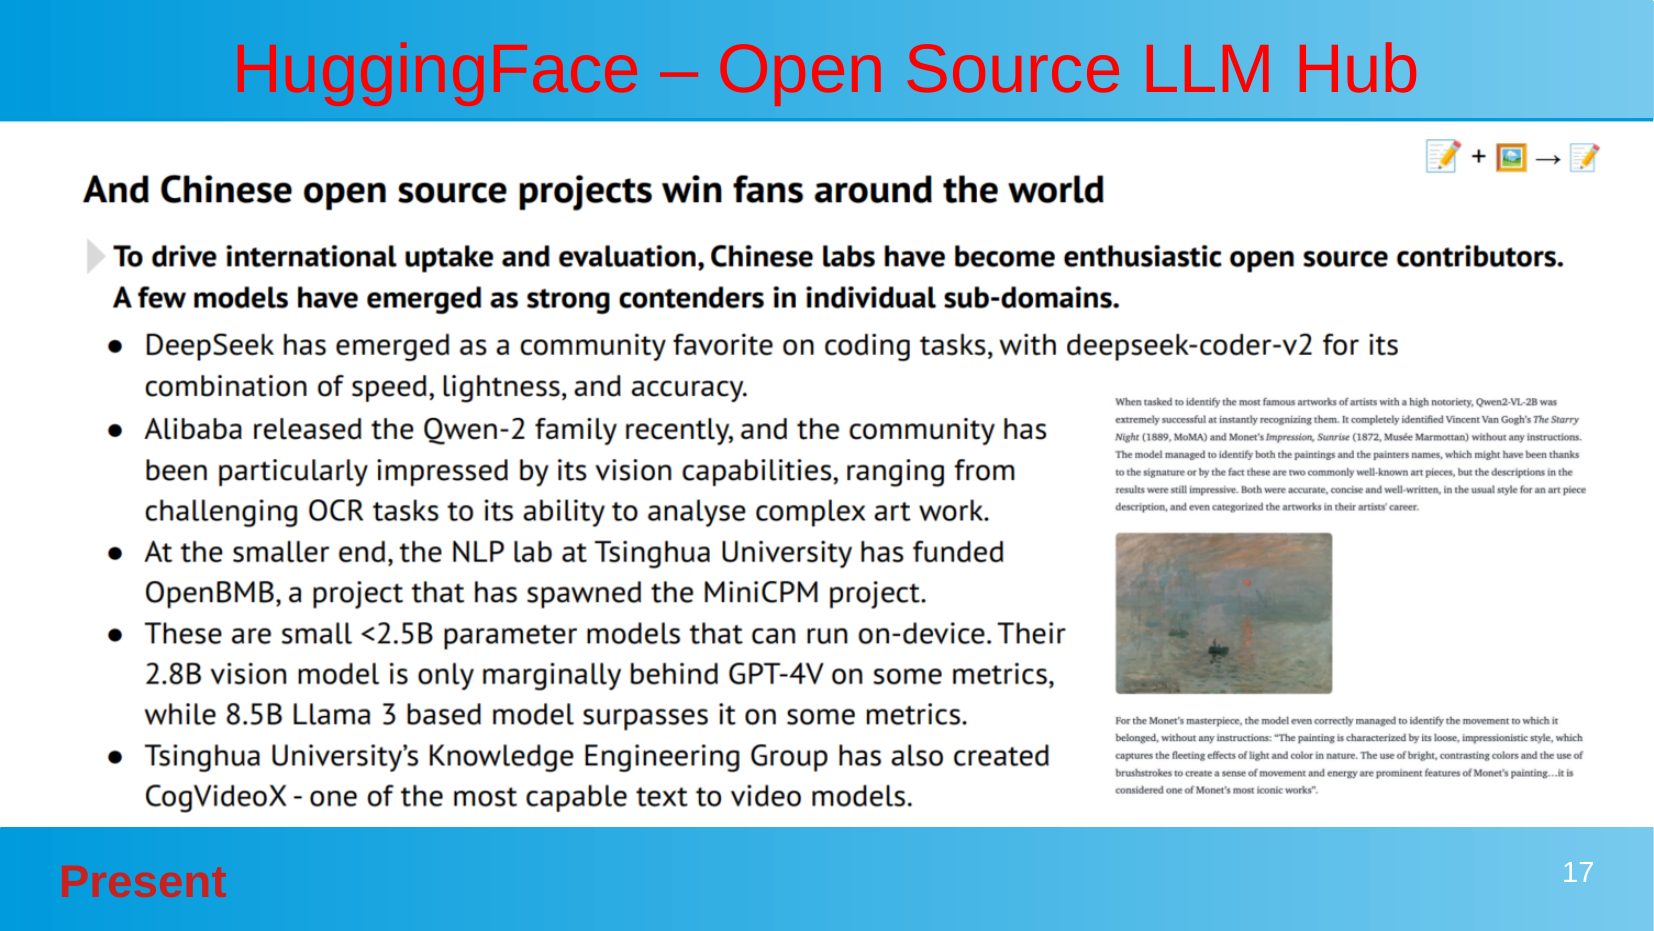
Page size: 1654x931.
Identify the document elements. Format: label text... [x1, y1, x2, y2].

title HuggingFace – Open Source LLM Hub [59, 29, 1595, 108]
picture [77, 138, 1621, 817]
